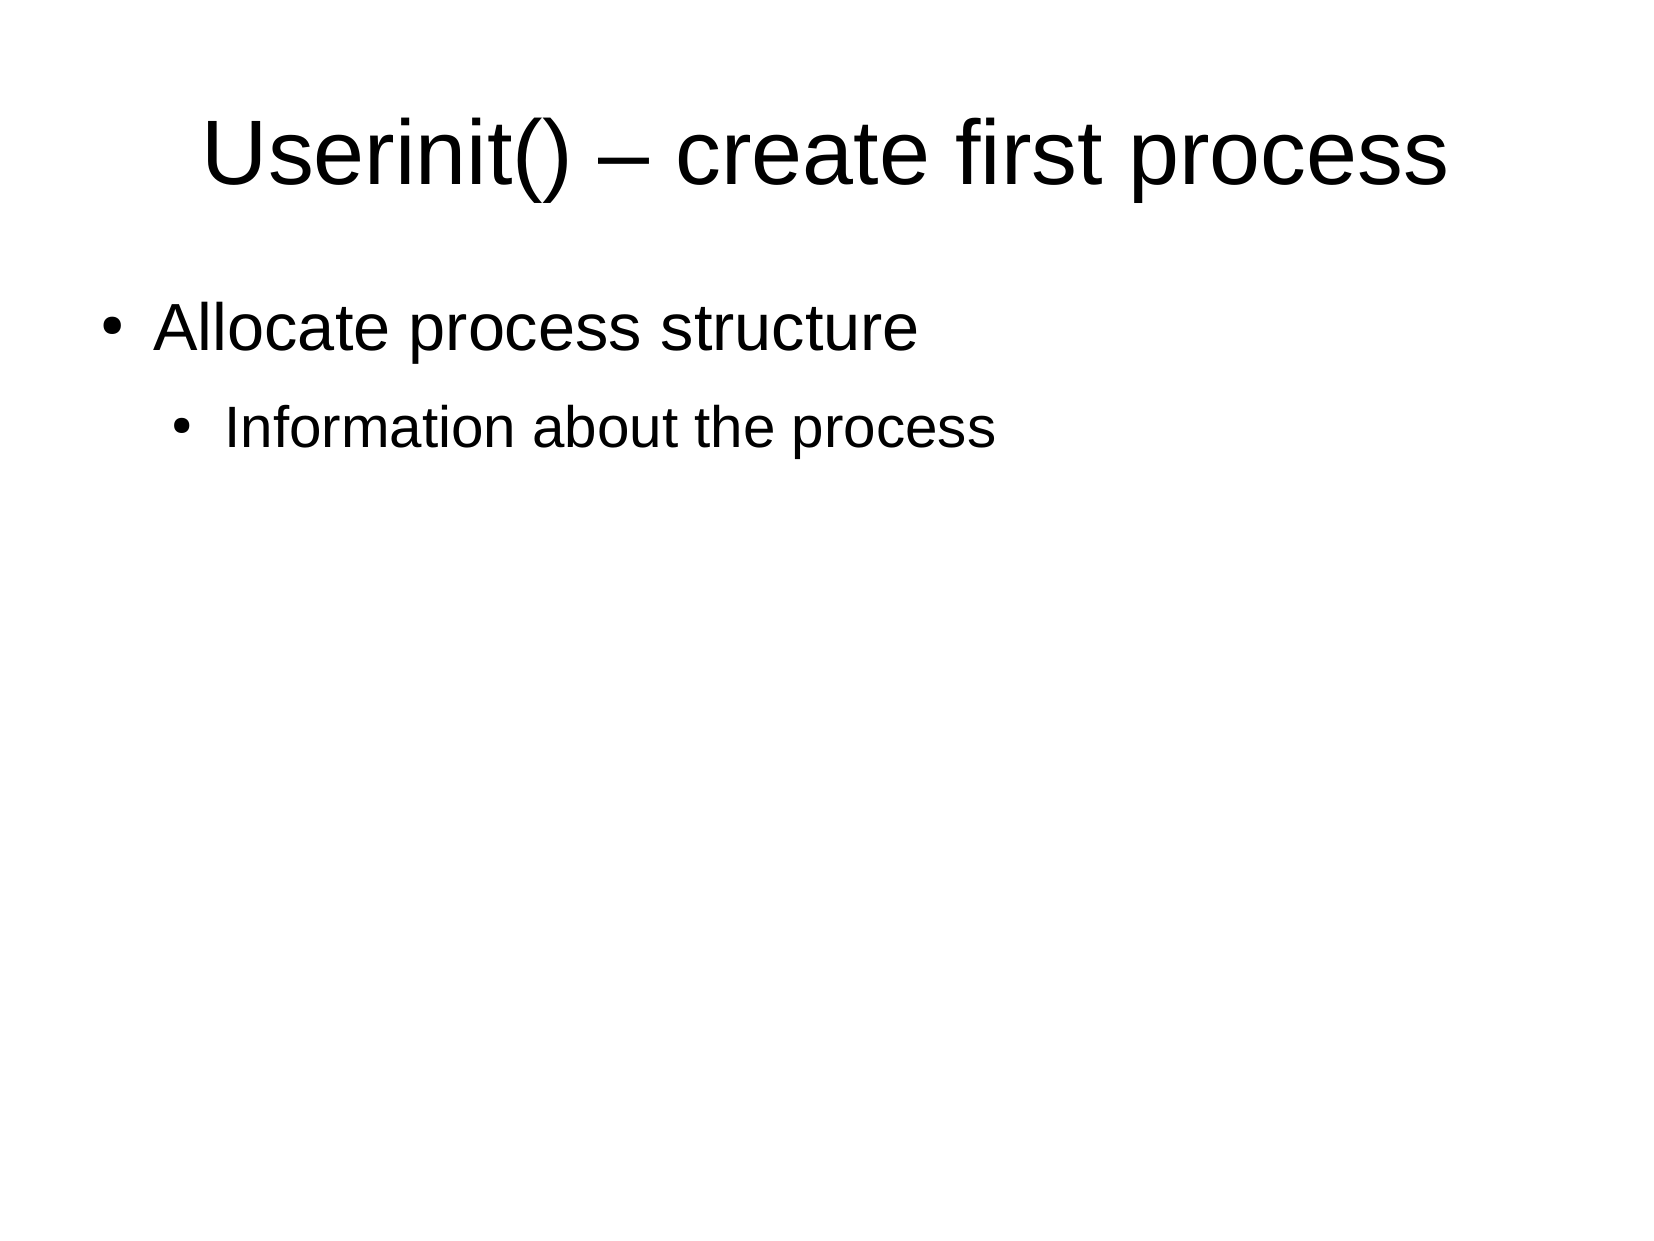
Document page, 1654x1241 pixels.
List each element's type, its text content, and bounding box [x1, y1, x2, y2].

title Userinit() – create first process [82, 49, 1571, 257]
list Allocate process structure Information about the process [82, 290, 1571, 1010]
